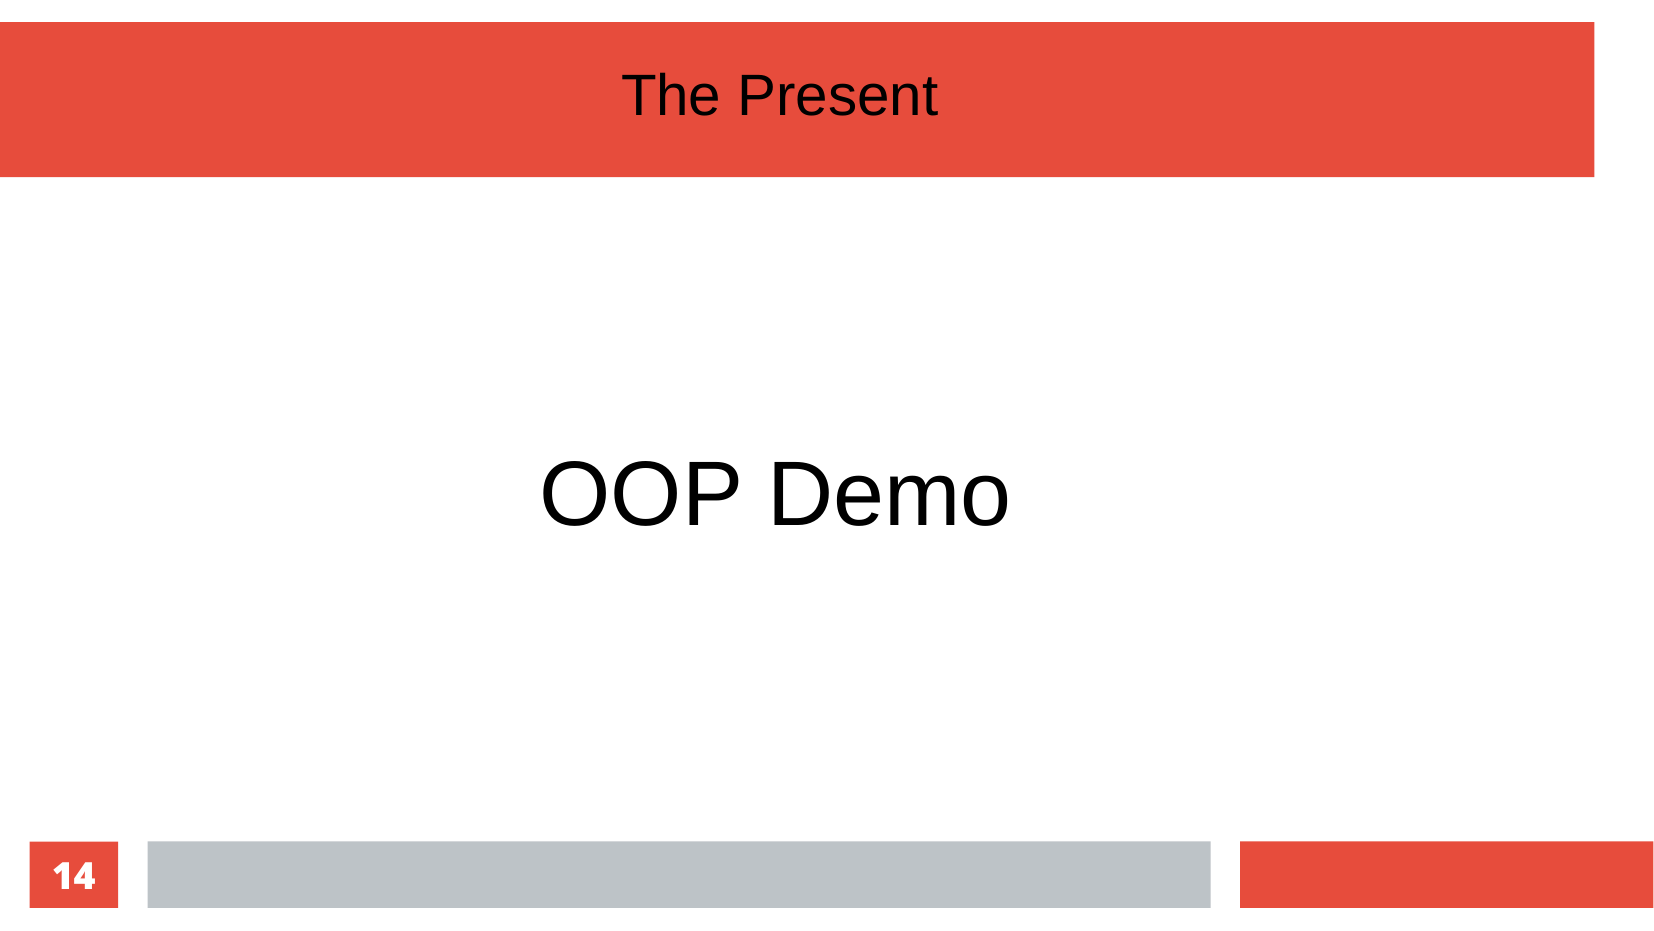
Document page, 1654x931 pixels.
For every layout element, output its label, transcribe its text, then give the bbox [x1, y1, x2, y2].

text_box OOP Demo [525, 435, 1066, 553]
text_box The Present [270, 55, 1291, 136]
